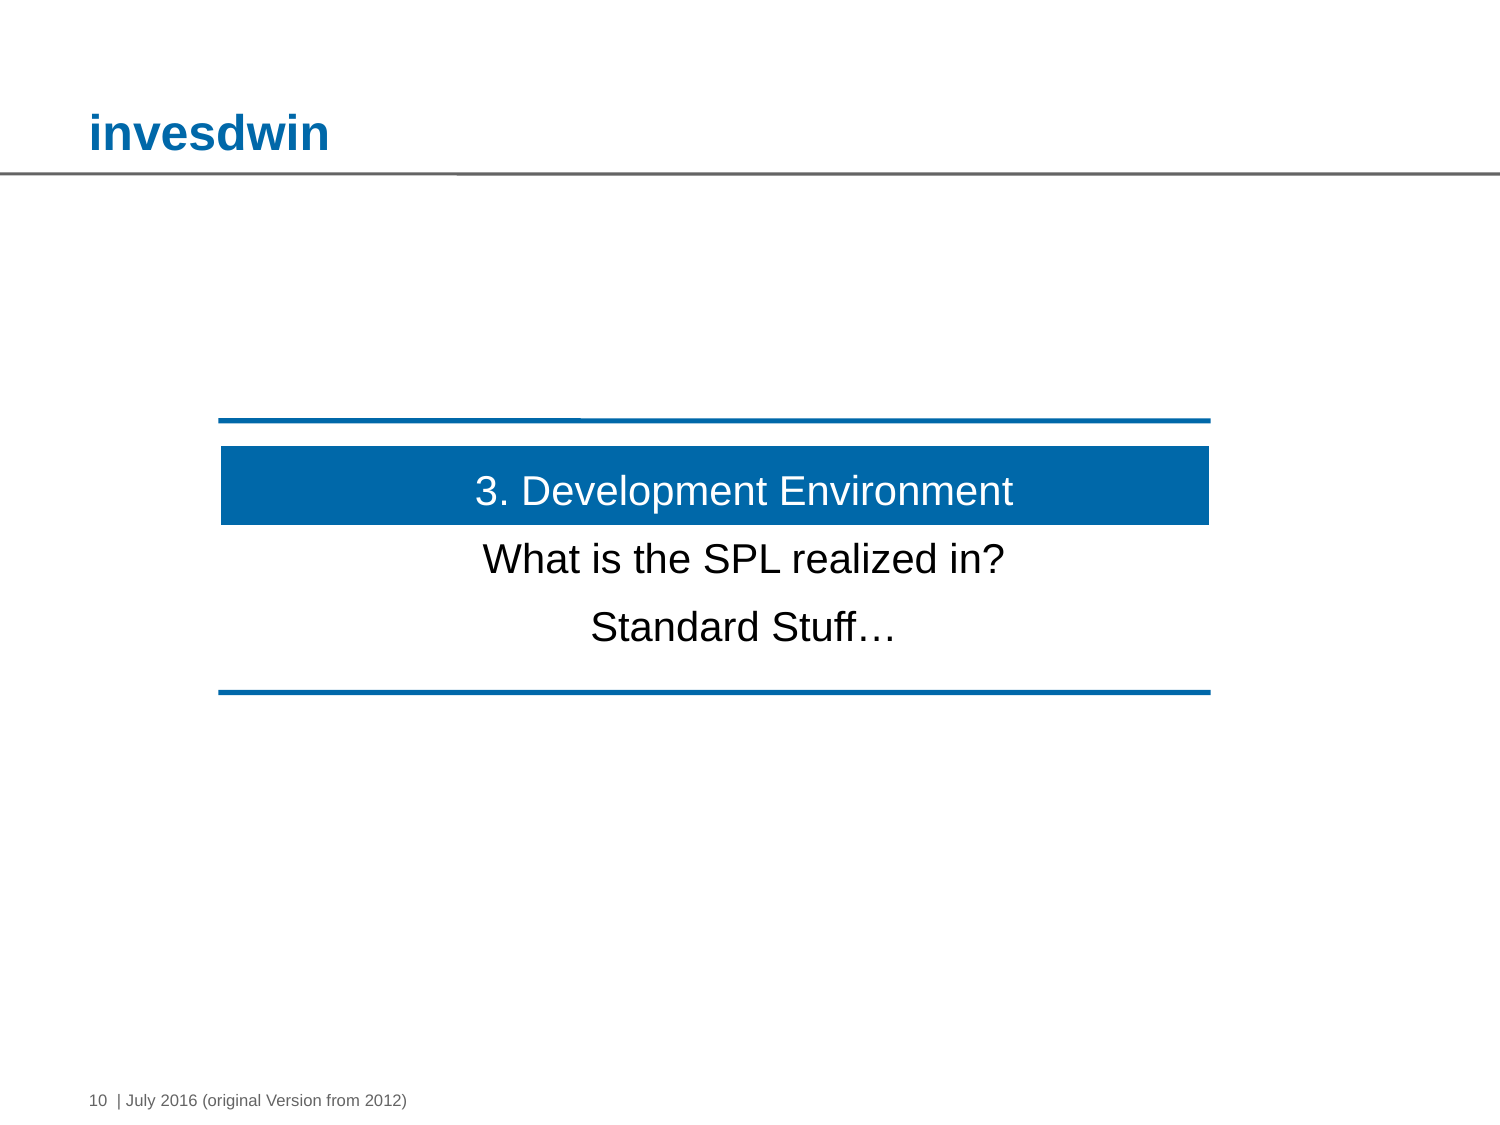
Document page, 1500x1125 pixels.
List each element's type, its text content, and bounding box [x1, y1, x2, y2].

title invesdwin [0, 40, 1223, 168]
text_box [218, 444, 1211, 456]
text_box 3. Development Environment What is the SPL realized in? Standard Stuff… [88, 456, 1400, 693]
